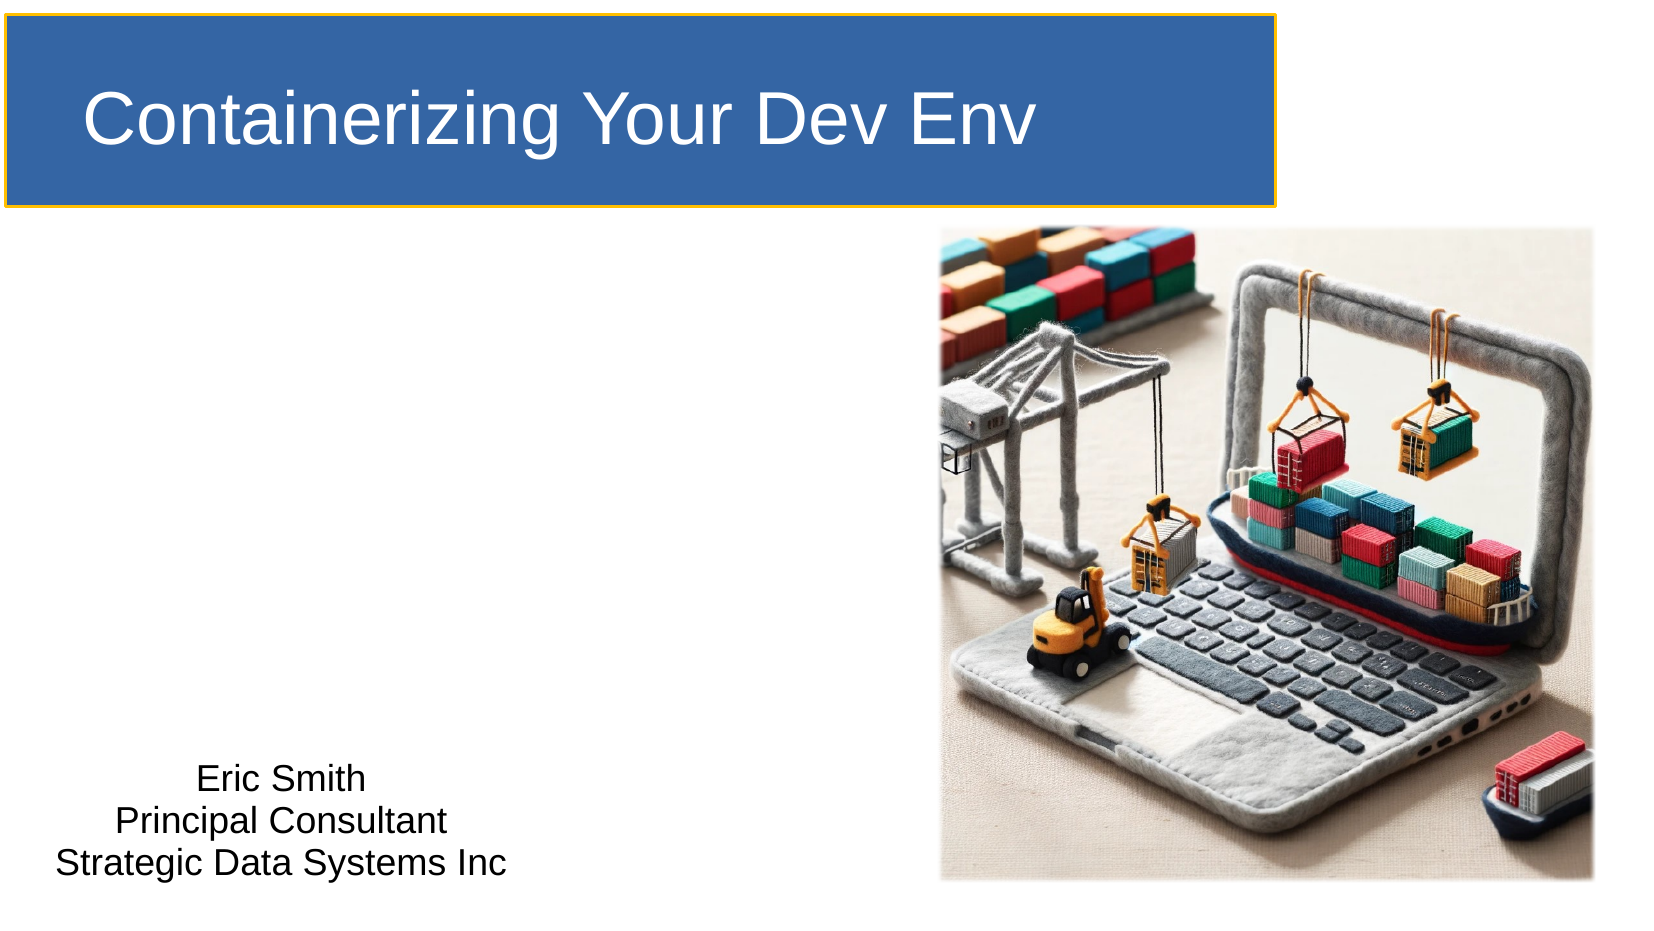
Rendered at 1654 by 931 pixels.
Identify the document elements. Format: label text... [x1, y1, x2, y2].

title Containerizing Your Dev Env [82, 44, 1235, 192]
text_box Eric Smith Principal Consultant Strategic Data Systems Inc [37, 750, 526, 901]
picture [937, 225, 1596, 883]
